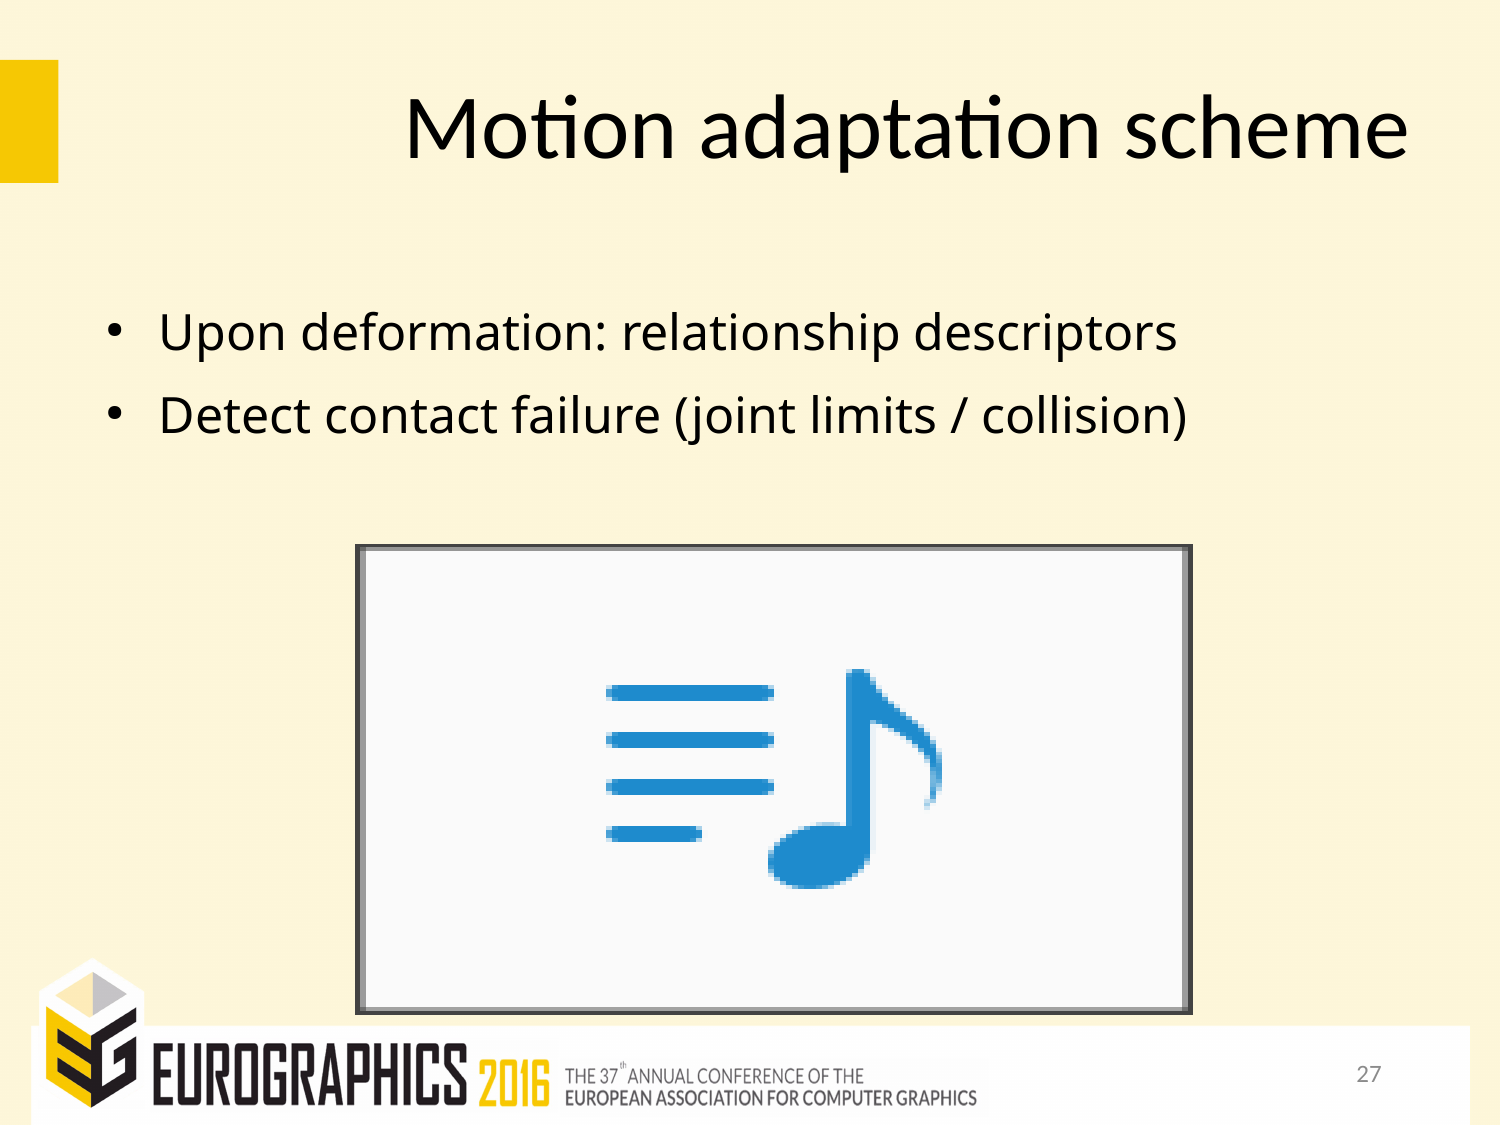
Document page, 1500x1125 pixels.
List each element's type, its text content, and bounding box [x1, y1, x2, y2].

title Motion adaptation scheme [58, 59, 1442, 183]
text_box [354, 543, 1195, 1016]
slide_number <numéro> [1303, 1042, 1397, 1103]
list Upon deformation: relationship descriptors Detect contact failure (joint limits / collision) [58, 299, 1442, 986]
picture [0, 0, 1500, 1125]
